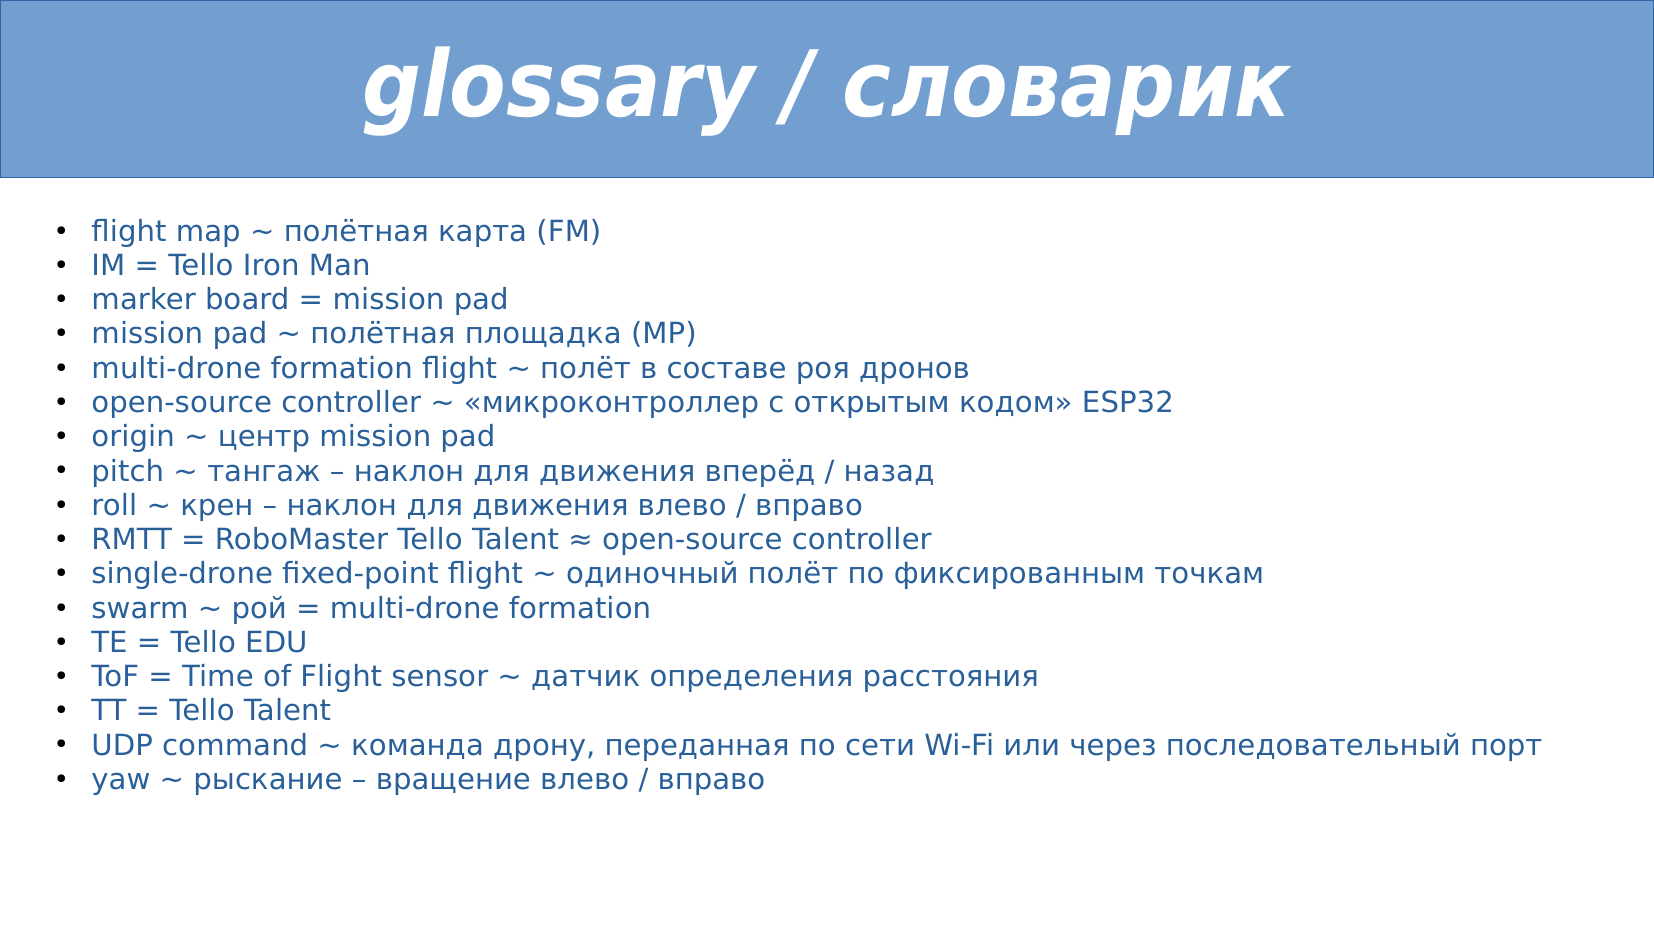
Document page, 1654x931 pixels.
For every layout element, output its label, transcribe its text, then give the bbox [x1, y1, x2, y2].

text_box [0, 0, 1654, 178]
text_box flight map ~ полётная карта (FM) IM = Tello Iron Man marker board = mission pad mission pad ~ полётная площадка (MP) multi-drone formation flight ~ полёт в составе роя дронов open-source controller ~ «микроконтроллер с открытым кодом» ESP32 origin ~ центр mission pad pitch ~ тангаж – наклон для движения вперёд / назад roll ~ крен – наклон для движения влево / вправо RMTT = RoboMaster Tello Talent ≈ open-source controller single-drone fixed-point flight ~ одиночный полёт по фиксированным точкам swarm ~ рой = multi-drone formation TE = Tello EDU ToF = Time of Flight sensor ~ датчик определения расстояния TT = Tello Talent UDP command ~ команда дрону, переданная по сети Wi-Fi или через последовательный порт yaw ~ рыскание – вращение влево / вправо [41, 206, 1630, 907]
text_box glossary / словарик [11, 23, 1642, 178]
